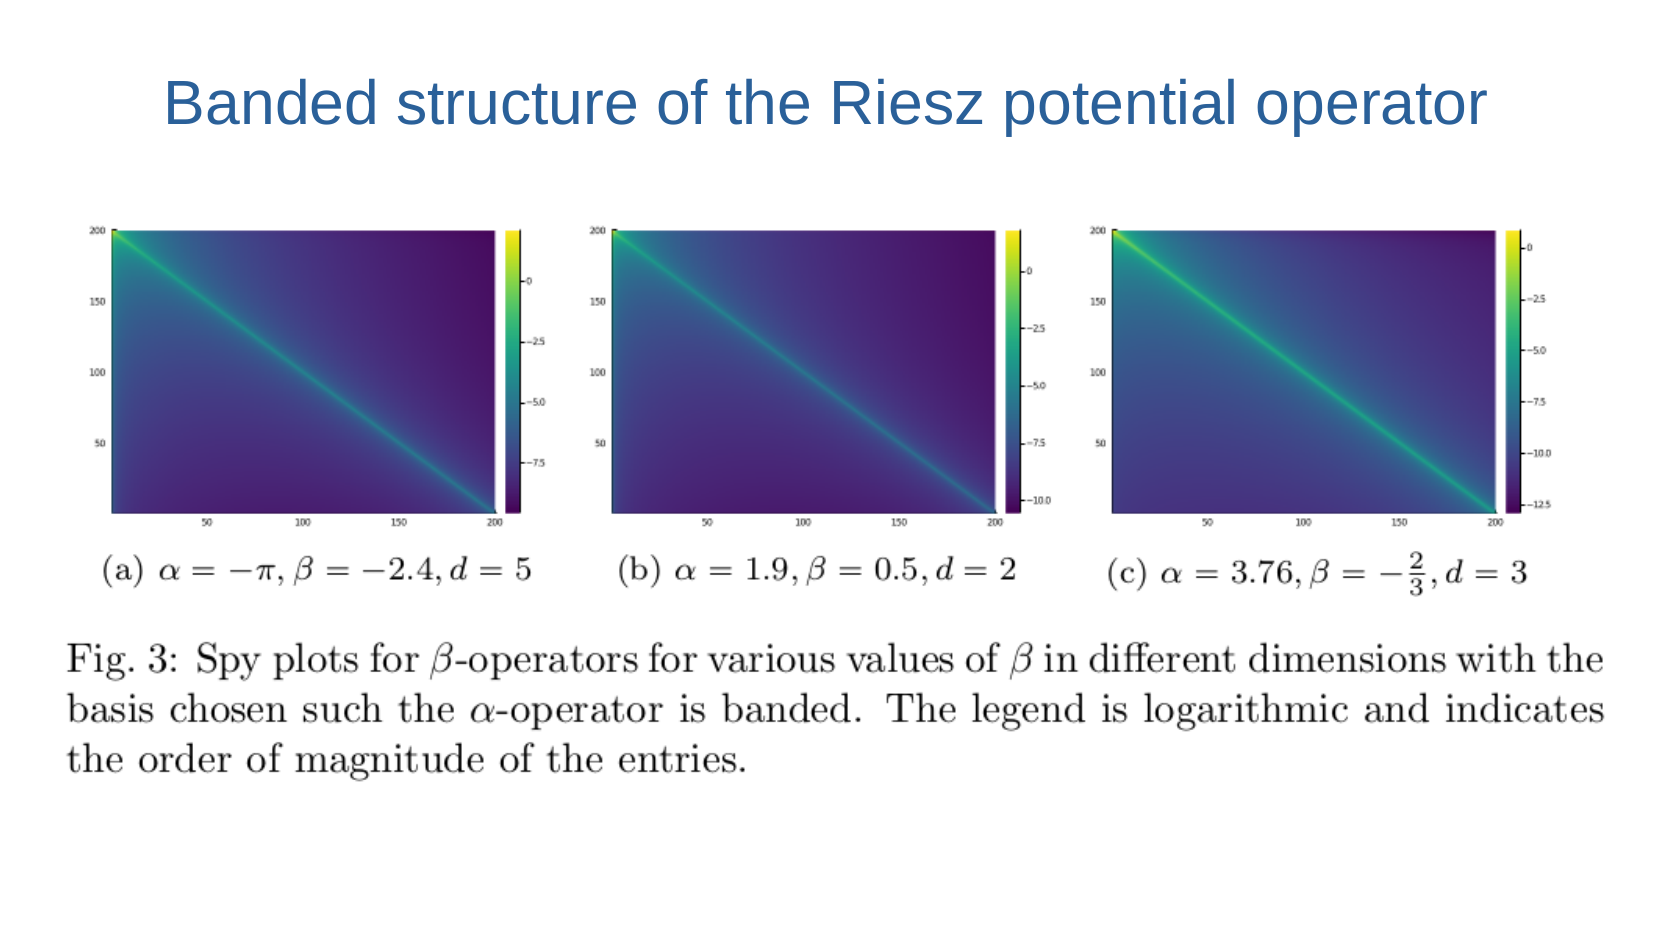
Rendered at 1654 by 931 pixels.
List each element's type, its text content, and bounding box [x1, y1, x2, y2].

picture [32, 187, 1620, 816]
title Banded structure of the Riesz potential operator [82, 25, 1571, 181]
